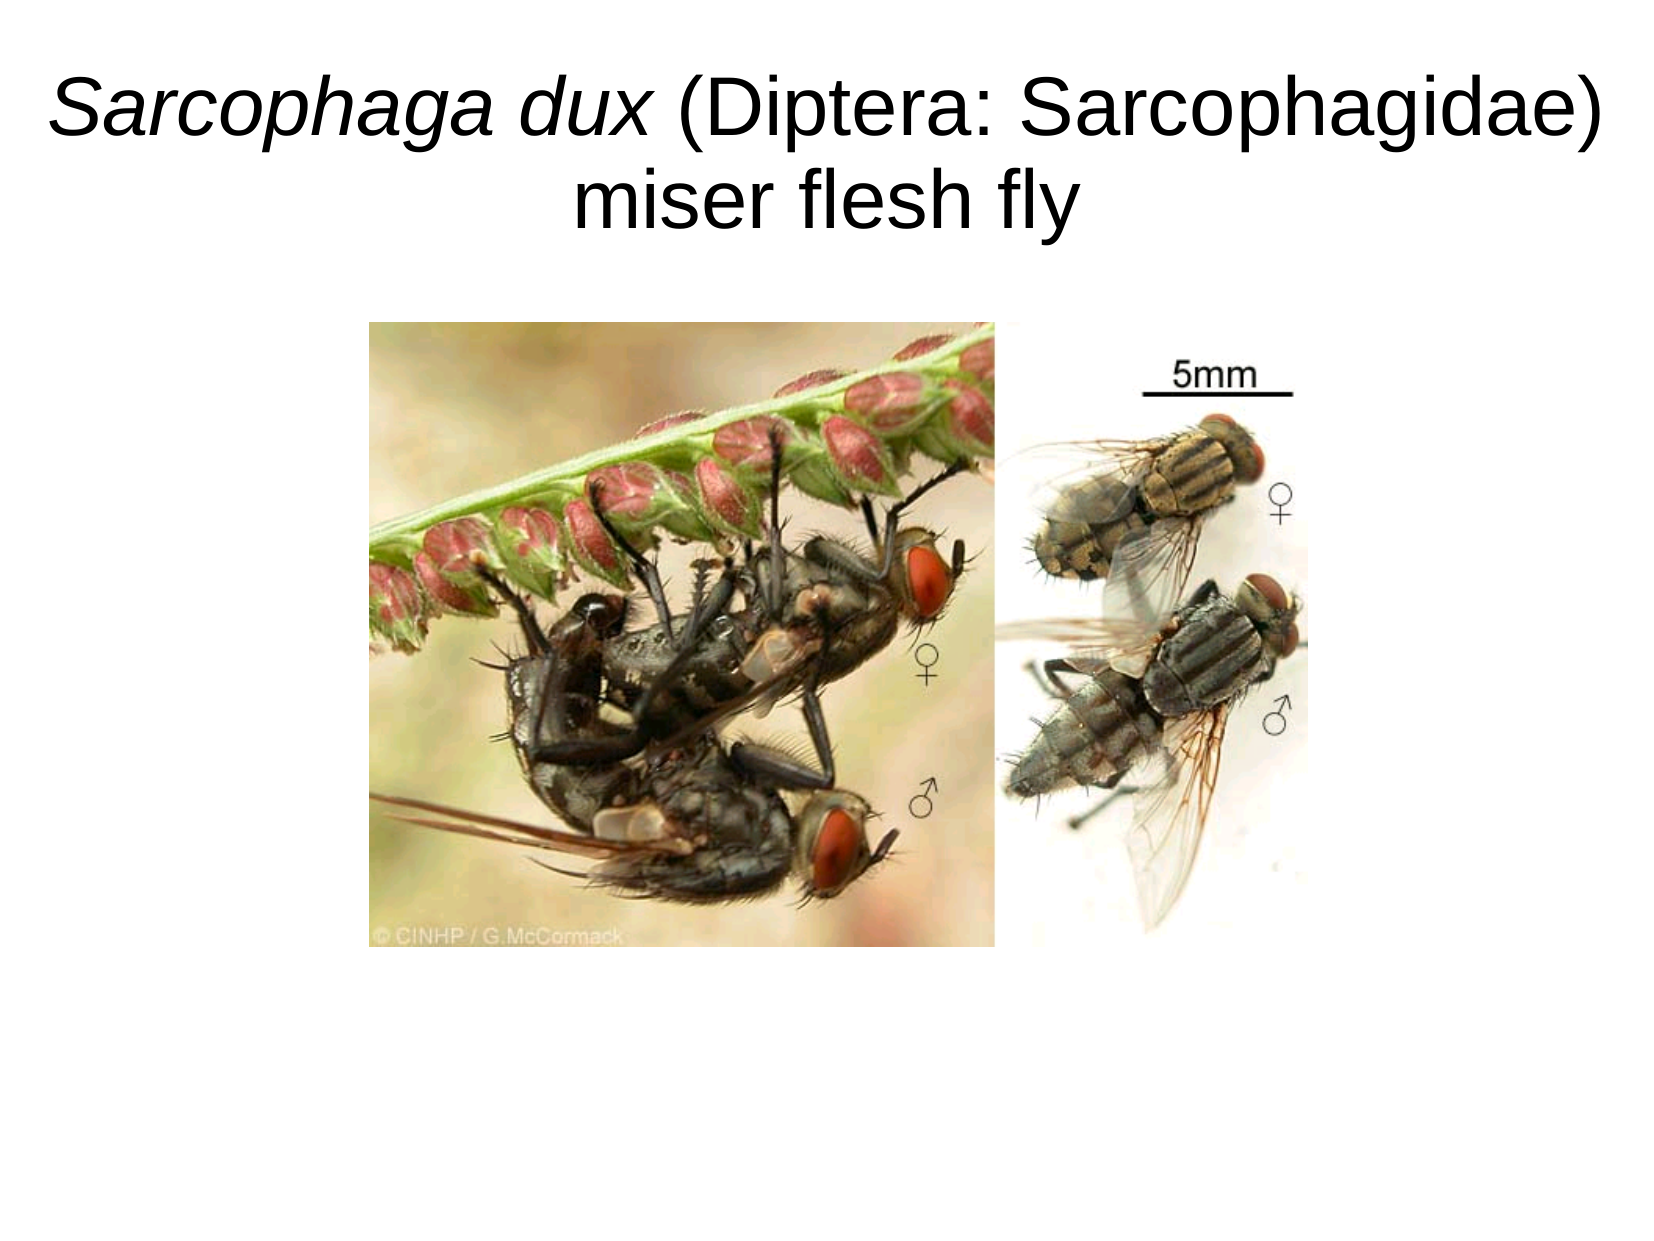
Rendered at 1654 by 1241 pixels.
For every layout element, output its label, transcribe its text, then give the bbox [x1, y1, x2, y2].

picture [369, 322, 1308, 948]
title Sarcophaga dux (Diptera: Sarcophagidae) miser flesh fly [0, 56, 1654, 250]
